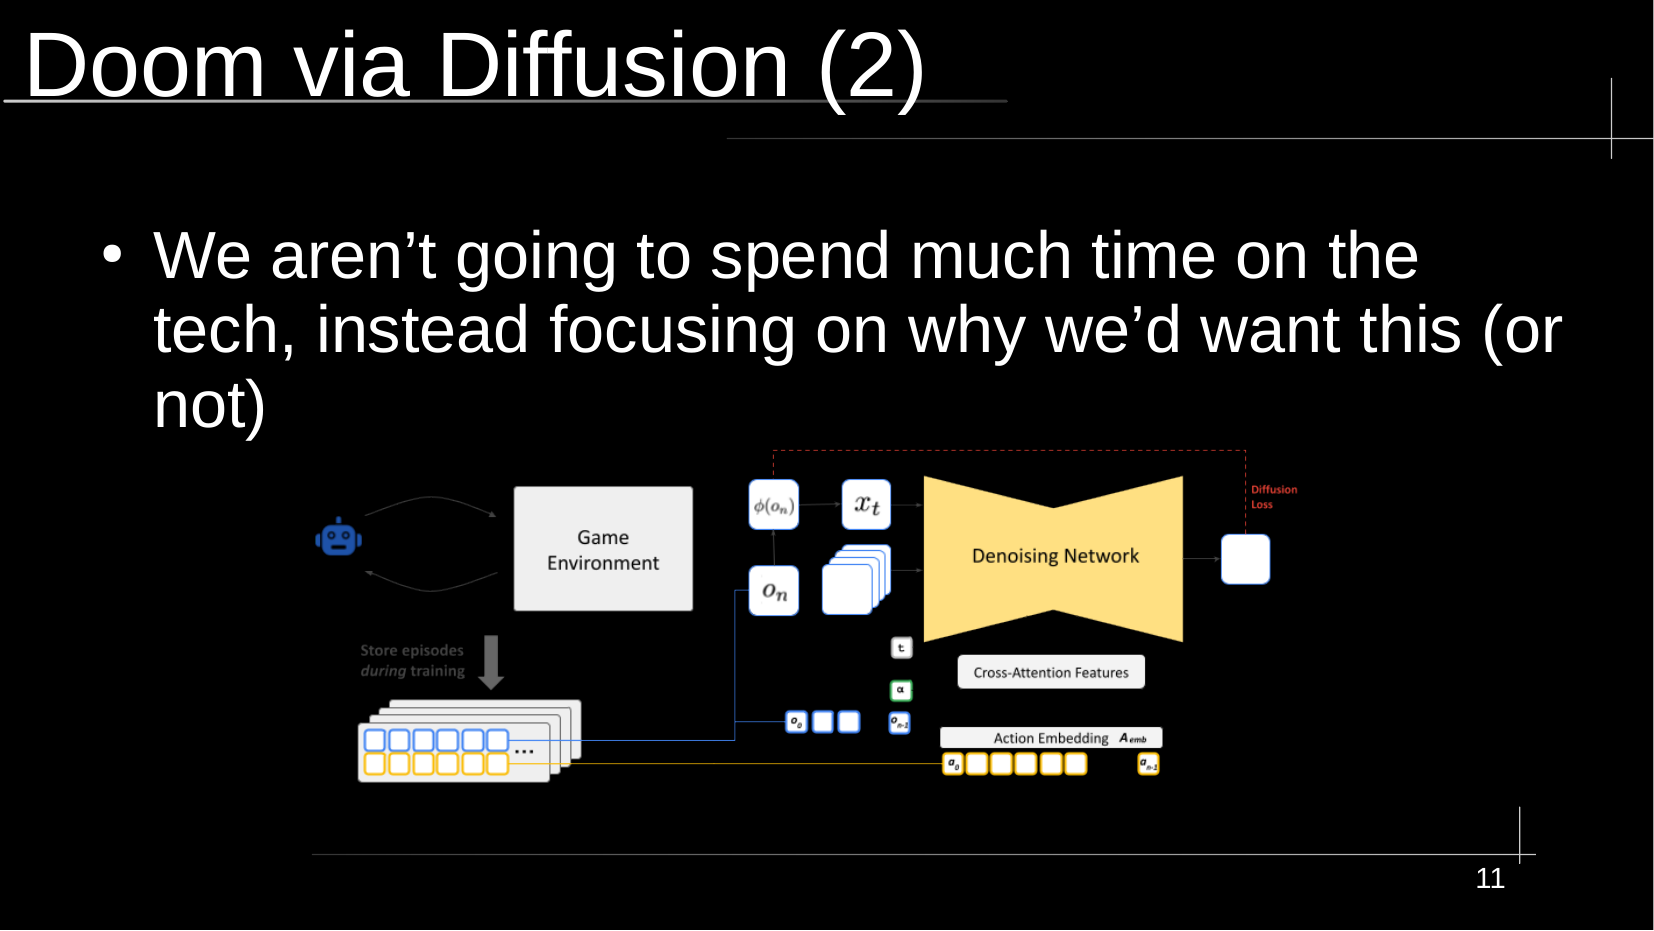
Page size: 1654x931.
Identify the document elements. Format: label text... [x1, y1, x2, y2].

picture [262, 388, 1315, 826]
list We aren’t going to spend much time on the tech, instead focusing on why we’d want this (or not) [82, 217, 1571, 758]
title Doom via Diffusion (2) [23, 11, 1589, 119]
